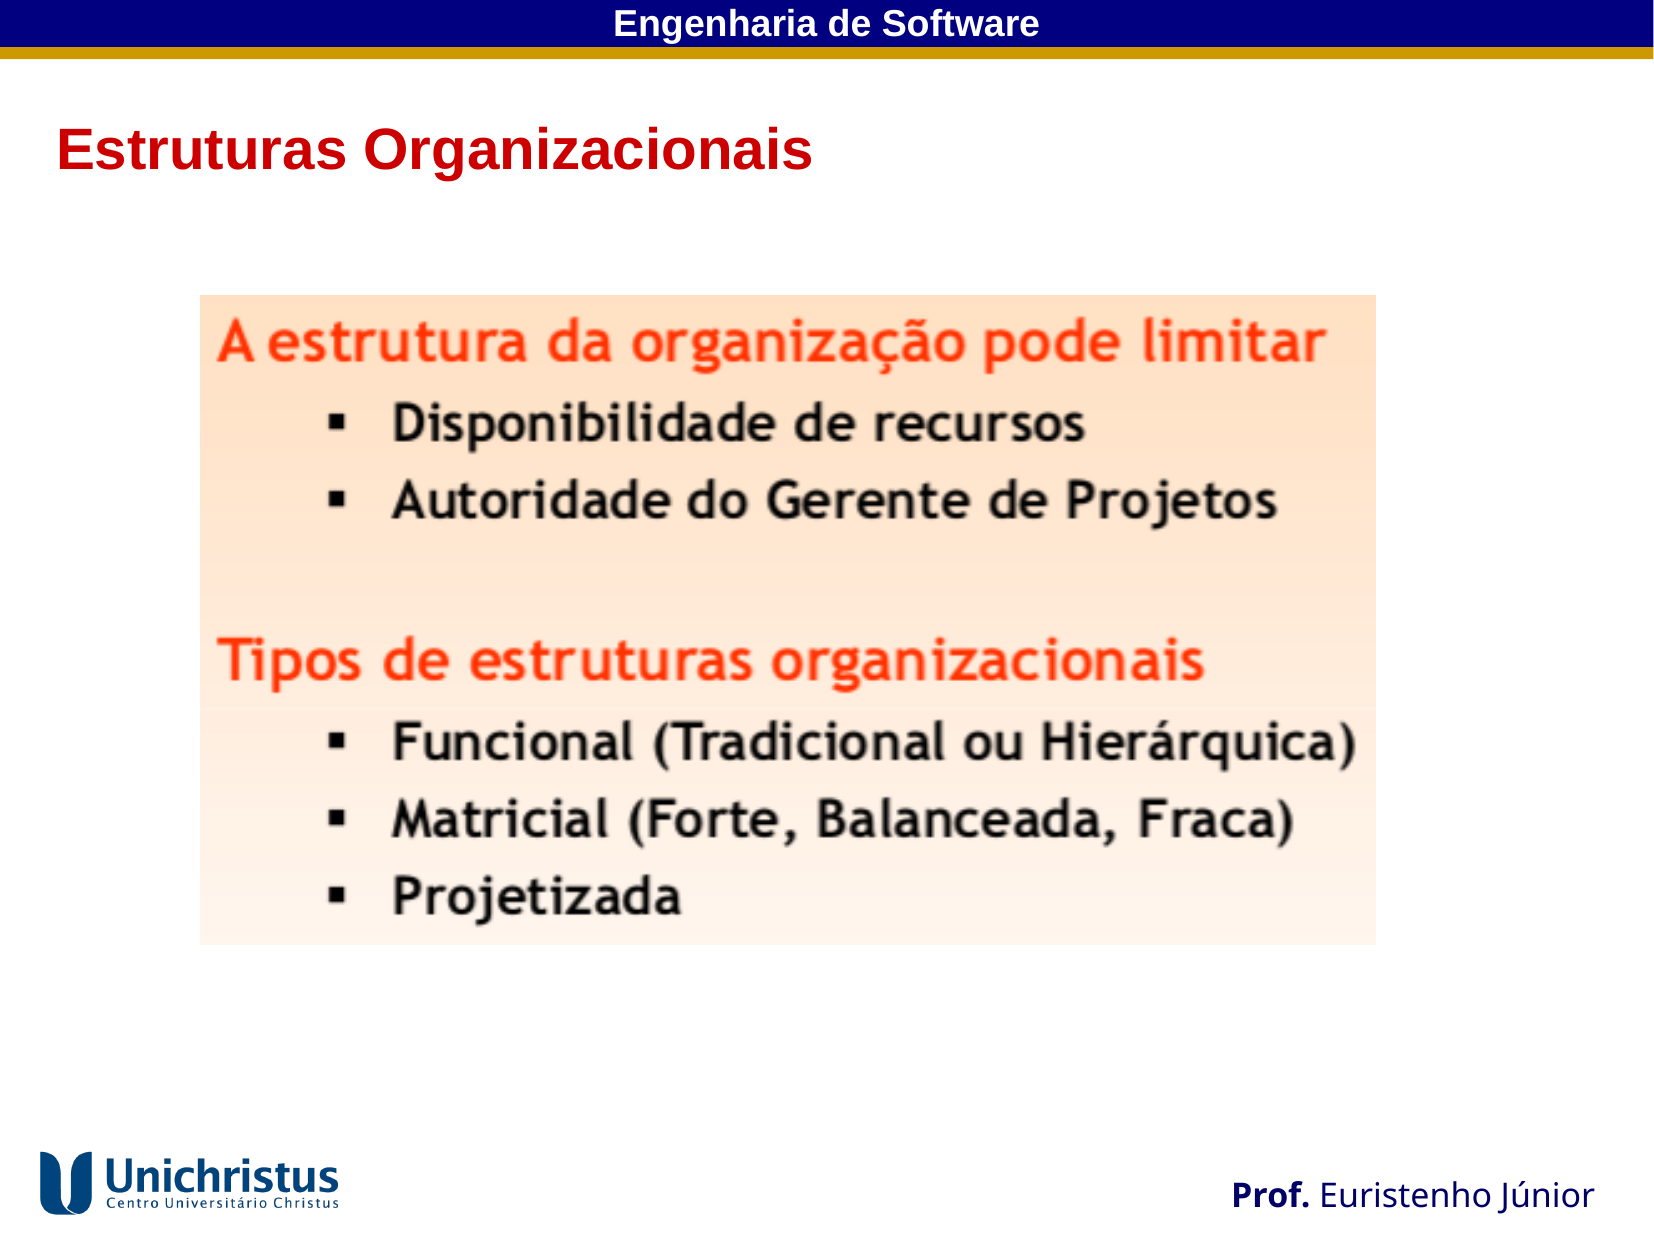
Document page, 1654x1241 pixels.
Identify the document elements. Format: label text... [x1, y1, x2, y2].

picture [35, 1148, 343, 1217]
text_box Engenharia de Software [0, 0, 1654, 47]
text_box Prof. Euristenho Júnior [1216, 1163, 1654, 1224]
text_box [0, 47, 1654, 60]
text_box Estruturas Organizacionais [41, 109, 1636, 254]
picture [200, 295, 1376, 945]
